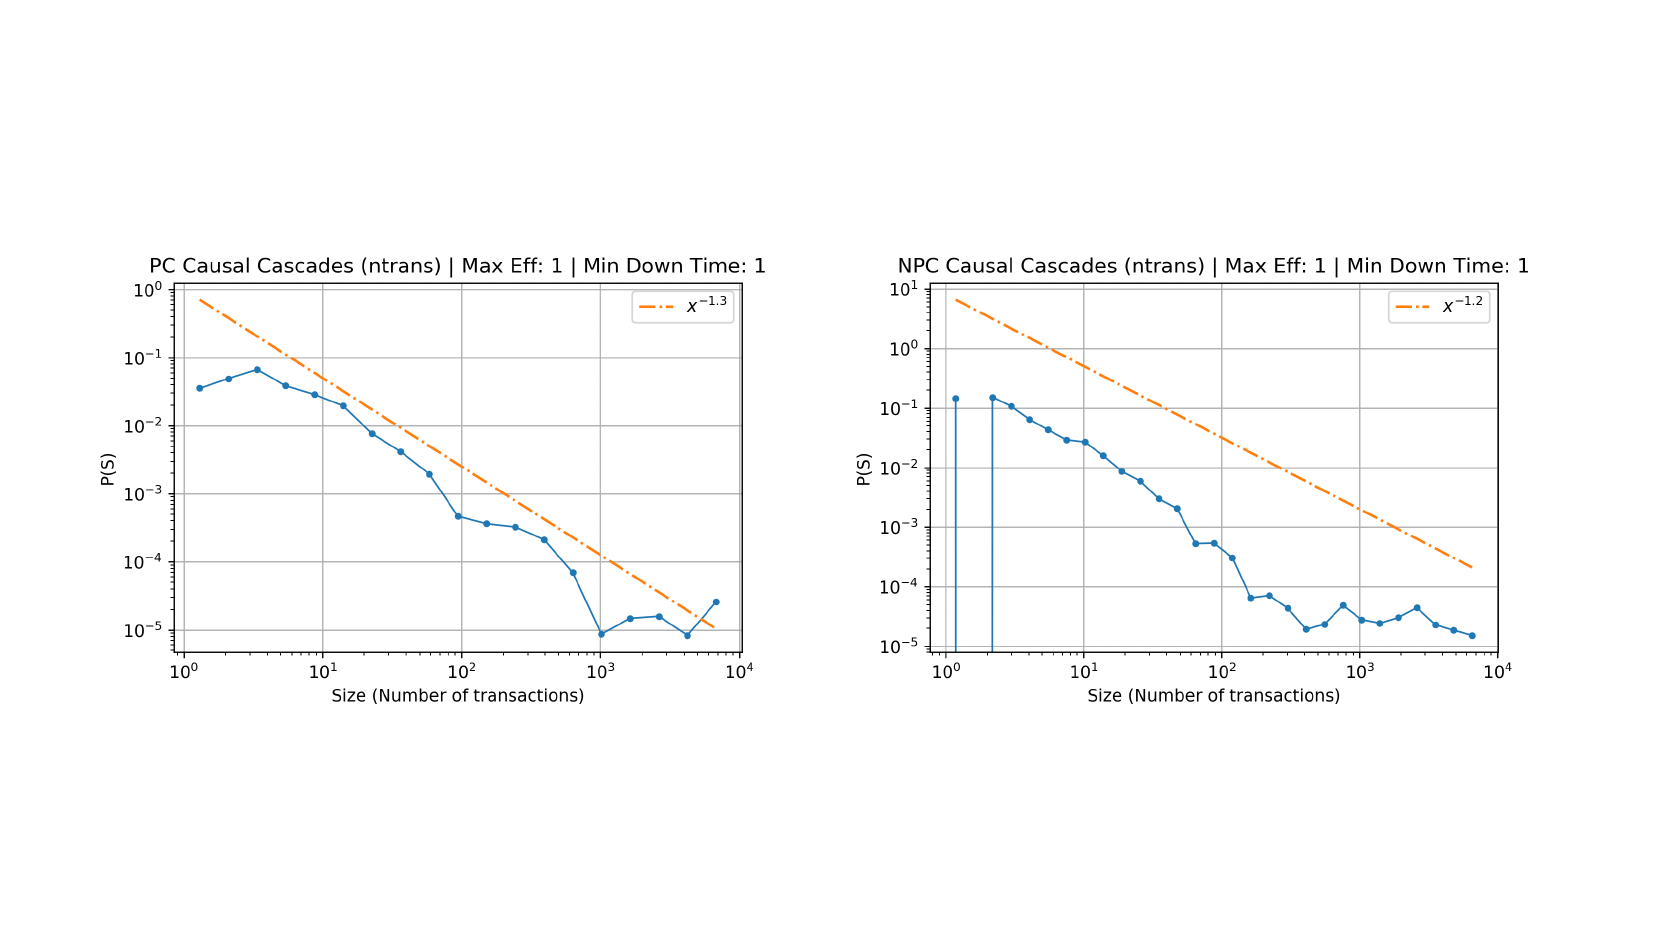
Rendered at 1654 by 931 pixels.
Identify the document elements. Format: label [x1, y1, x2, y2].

picture [838, 224, 1571, 713]
picture [82, 224, 815, 713]
